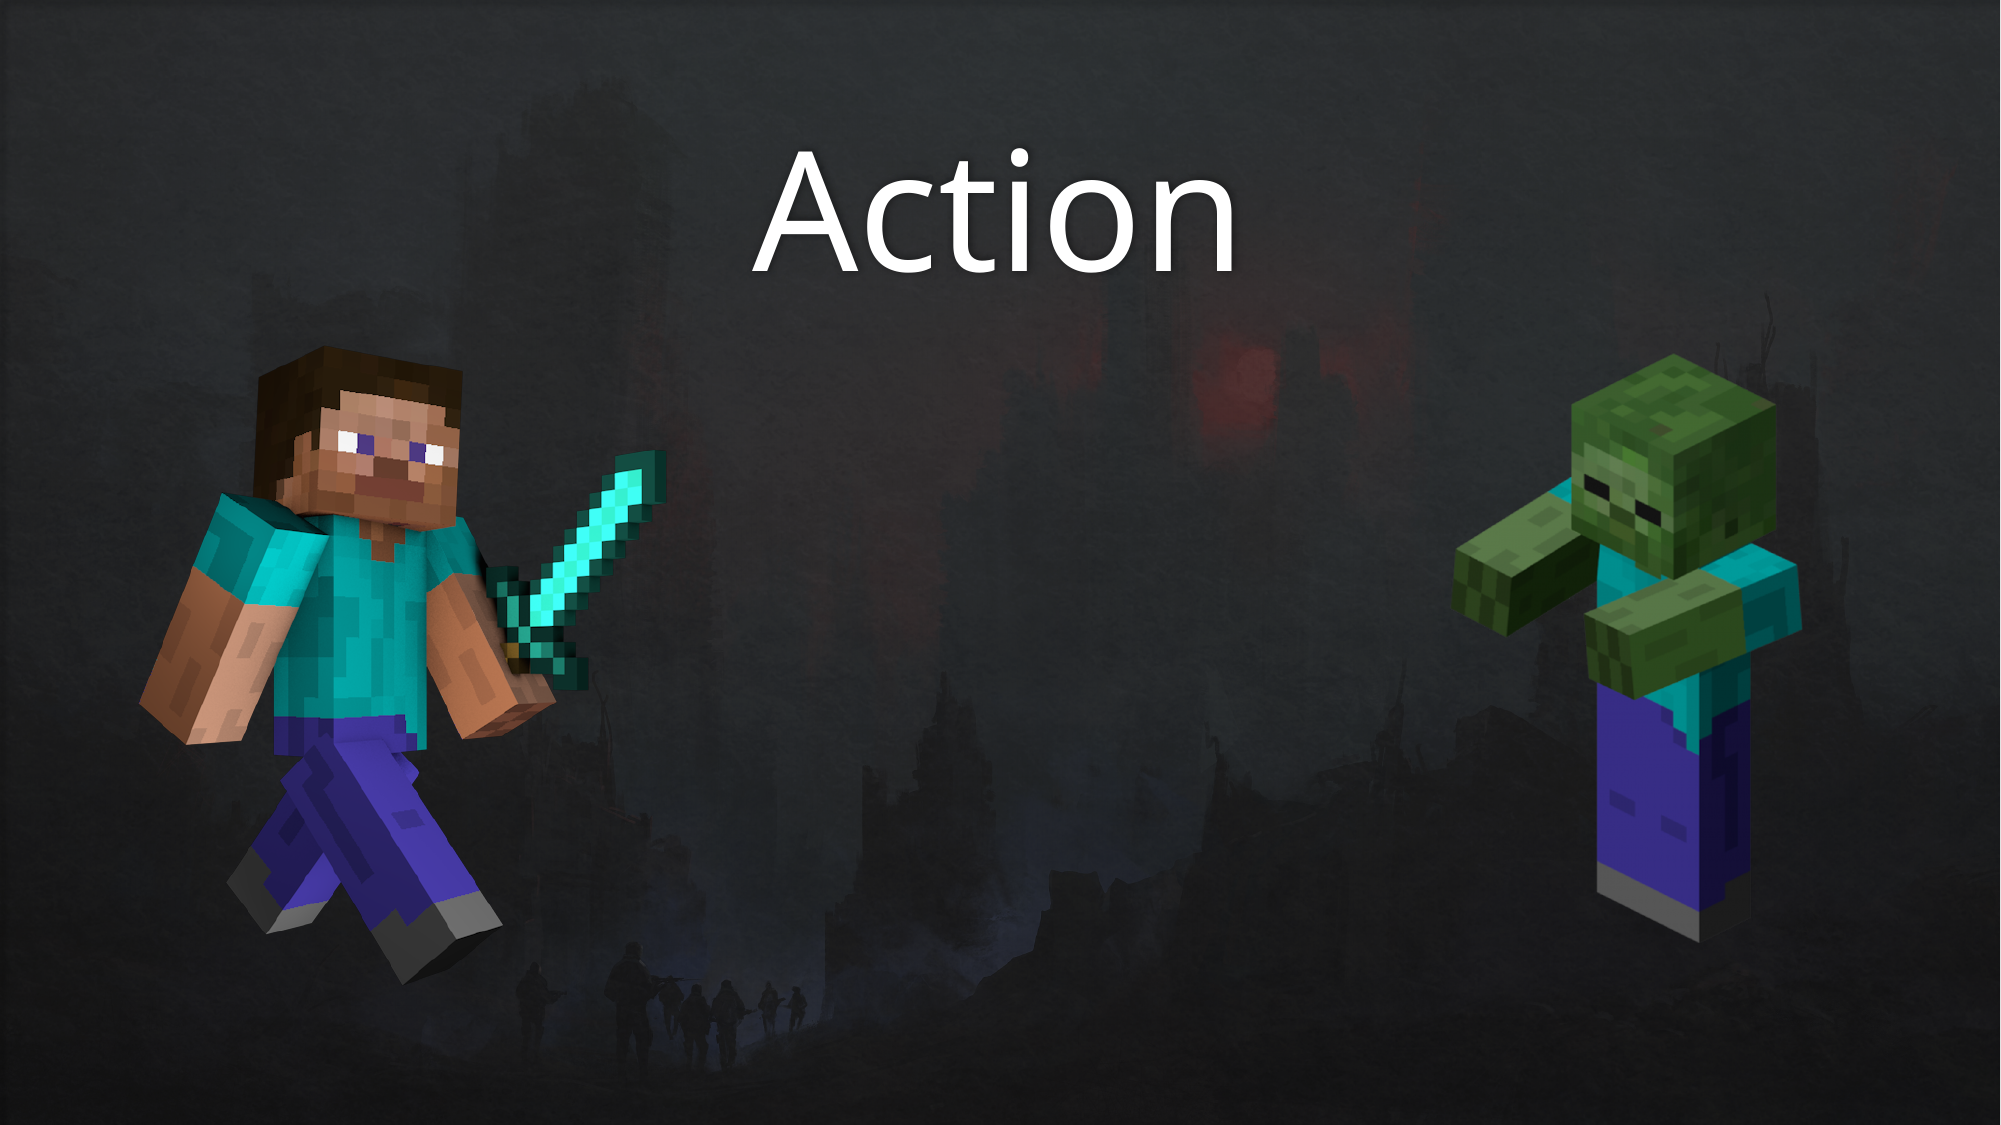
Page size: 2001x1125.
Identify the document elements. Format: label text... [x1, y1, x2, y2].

text_box Action [97, 125, 1901, 285]
picture [0, 0, 2001, 1125]
